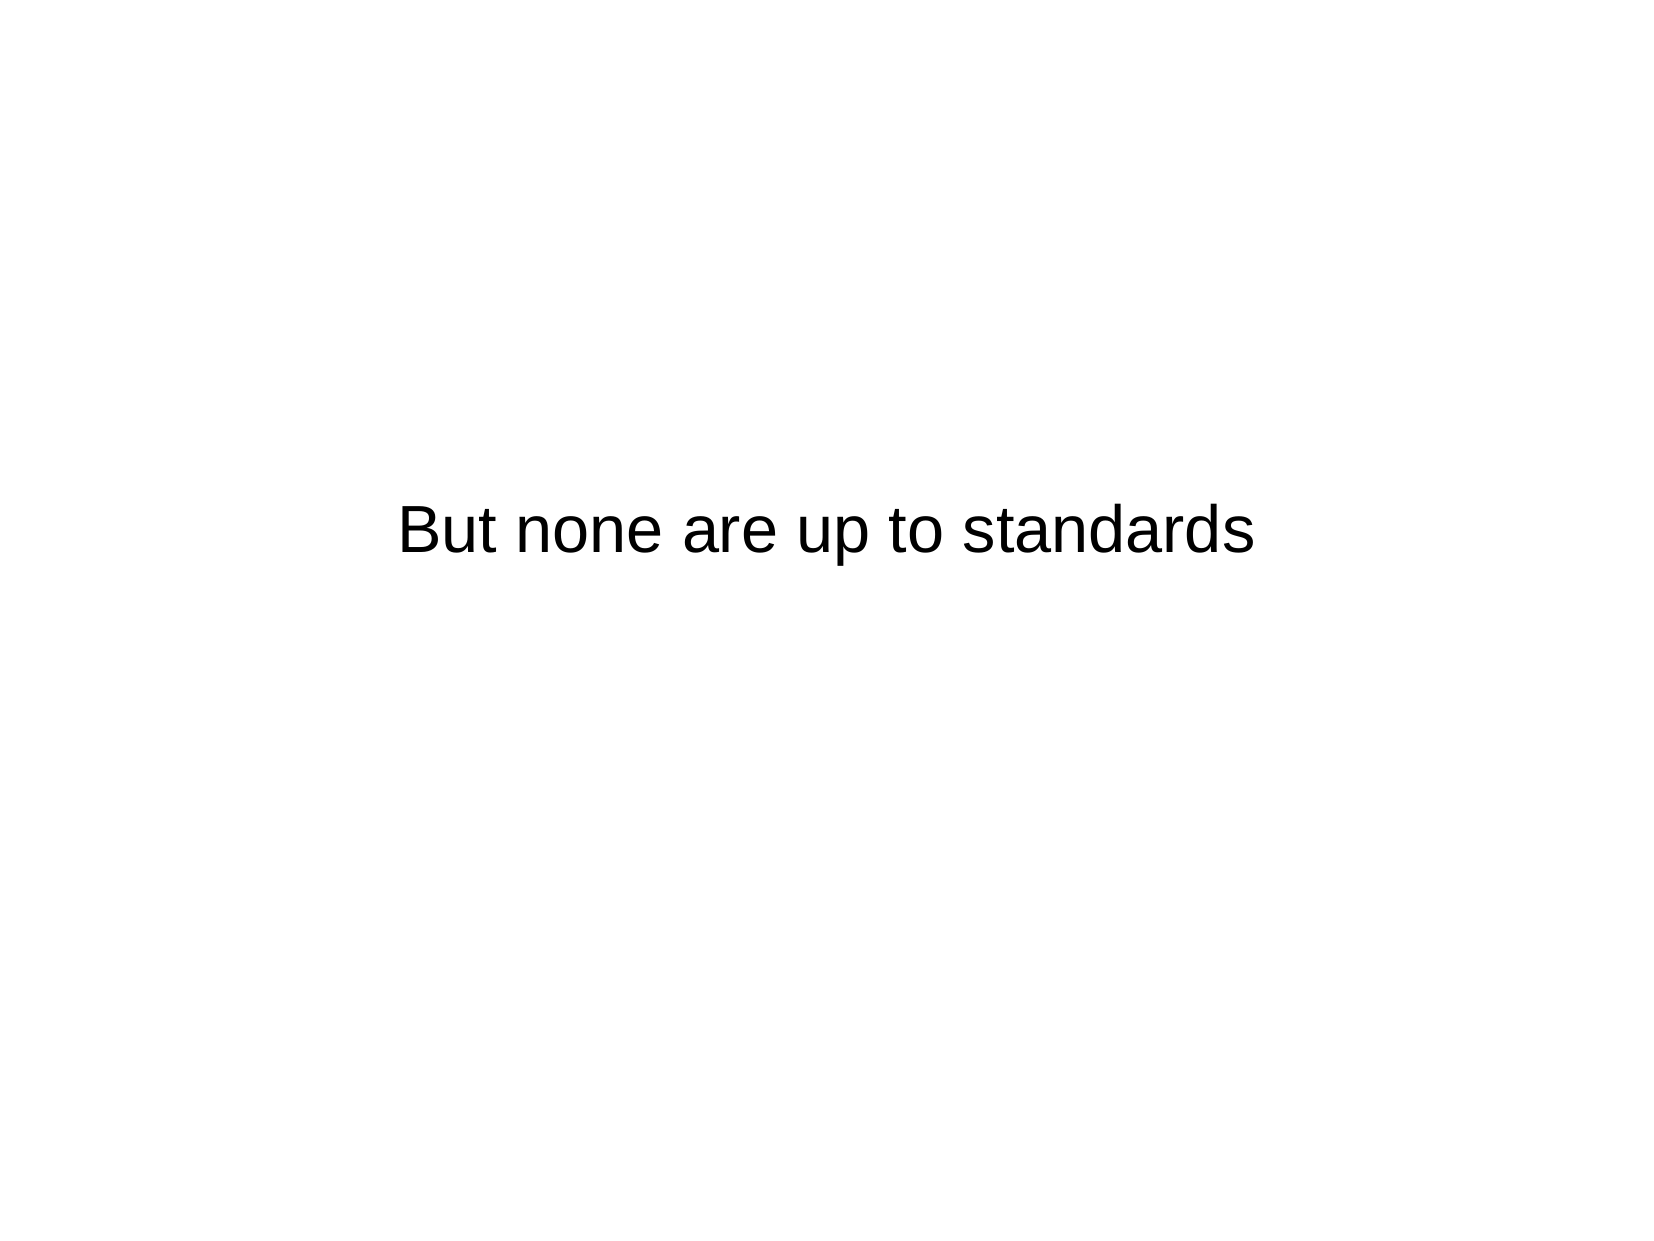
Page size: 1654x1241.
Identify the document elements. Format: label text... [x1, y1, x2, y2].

subtitle But none are up to standards [82, 49, 1571, 1010]
